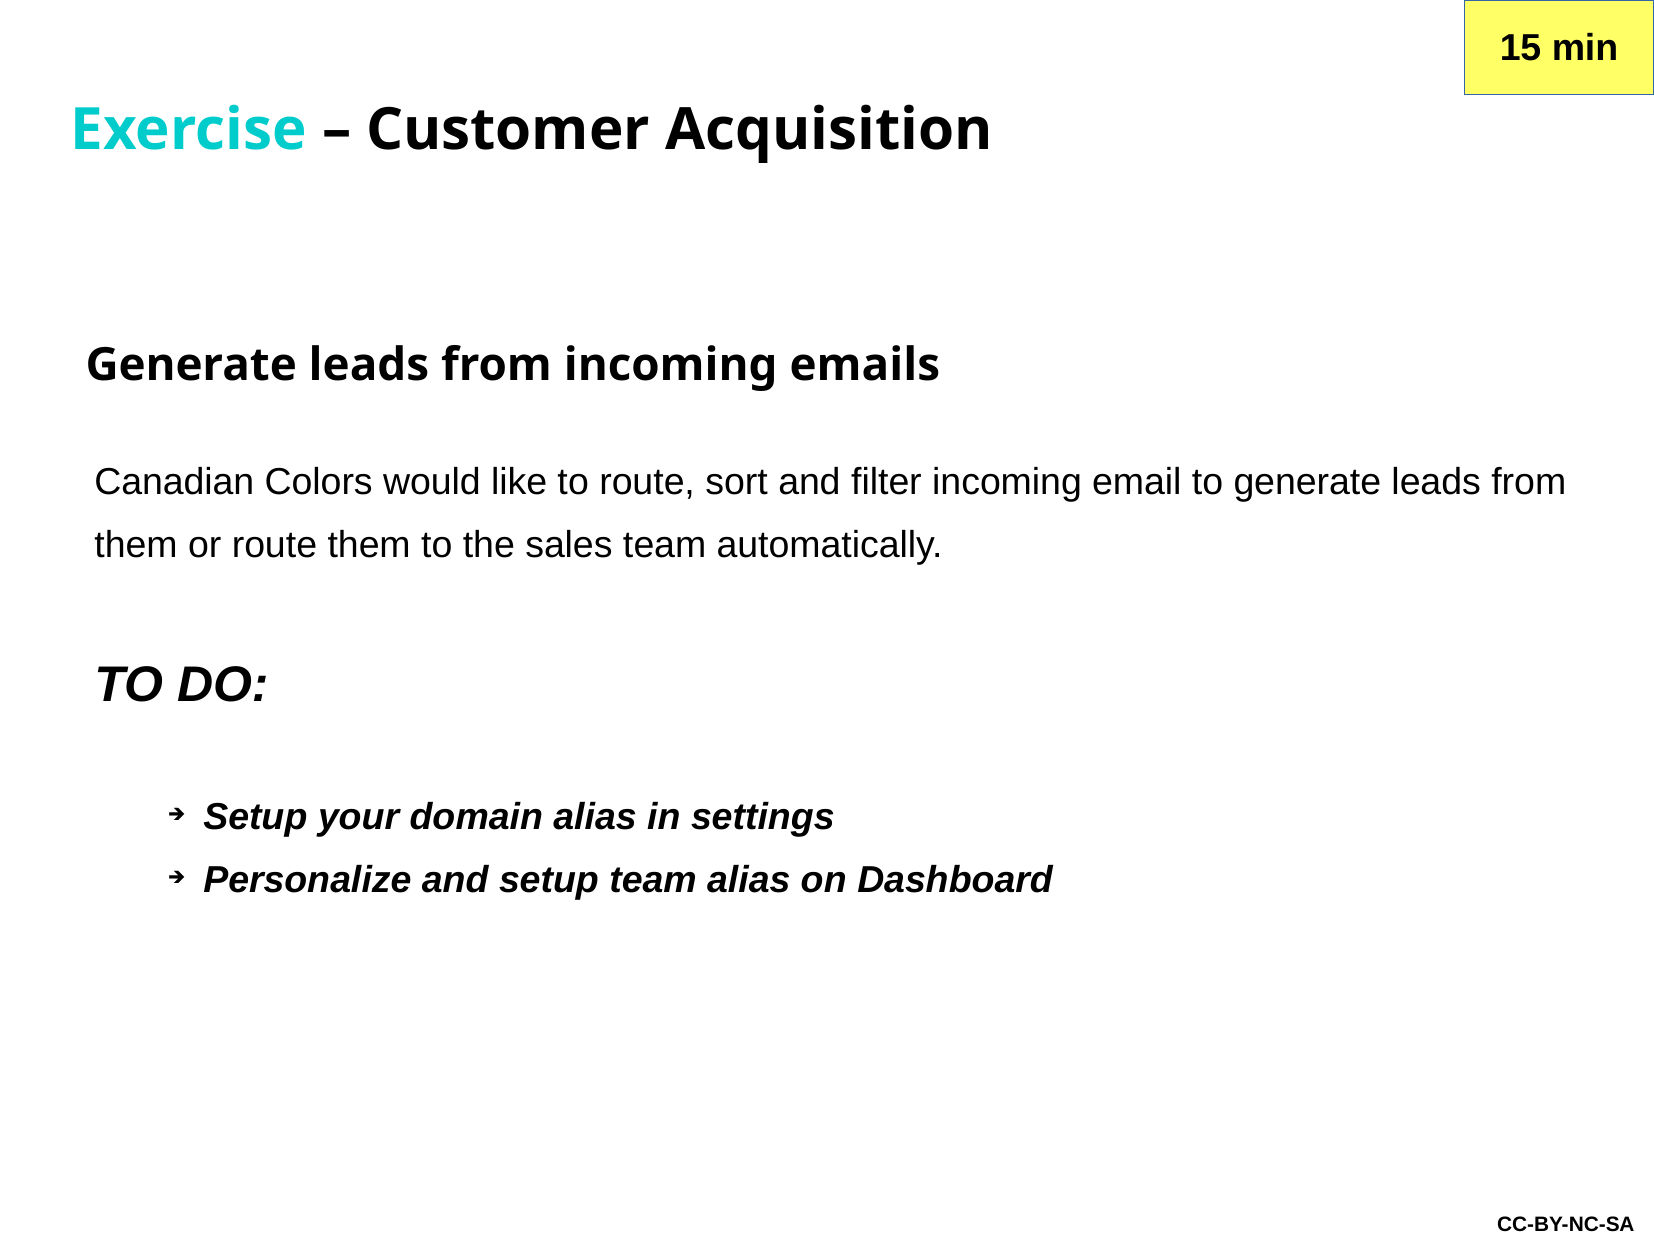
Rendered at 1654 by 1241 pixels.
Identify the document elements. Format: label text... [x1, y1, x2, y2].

text_box Generate leads from incoming emails [85, 319, 1207, 407]
text_box CC-BY-NC-SA [1482, 1204, 1654, 1241]
title Exercise – Customer Acquisition [70, 23, 1560, 231]
text_box Canadian Colors would like to route, sort and filter incoming email to generate leads from them or route them to the sales team automatically. TO DO: Setup your domain alias in settings Personalize and setup team alias on Dashboard [79, 432, 1598, 1081]
text_box 15 min [1464, 0, 1654, 95]
